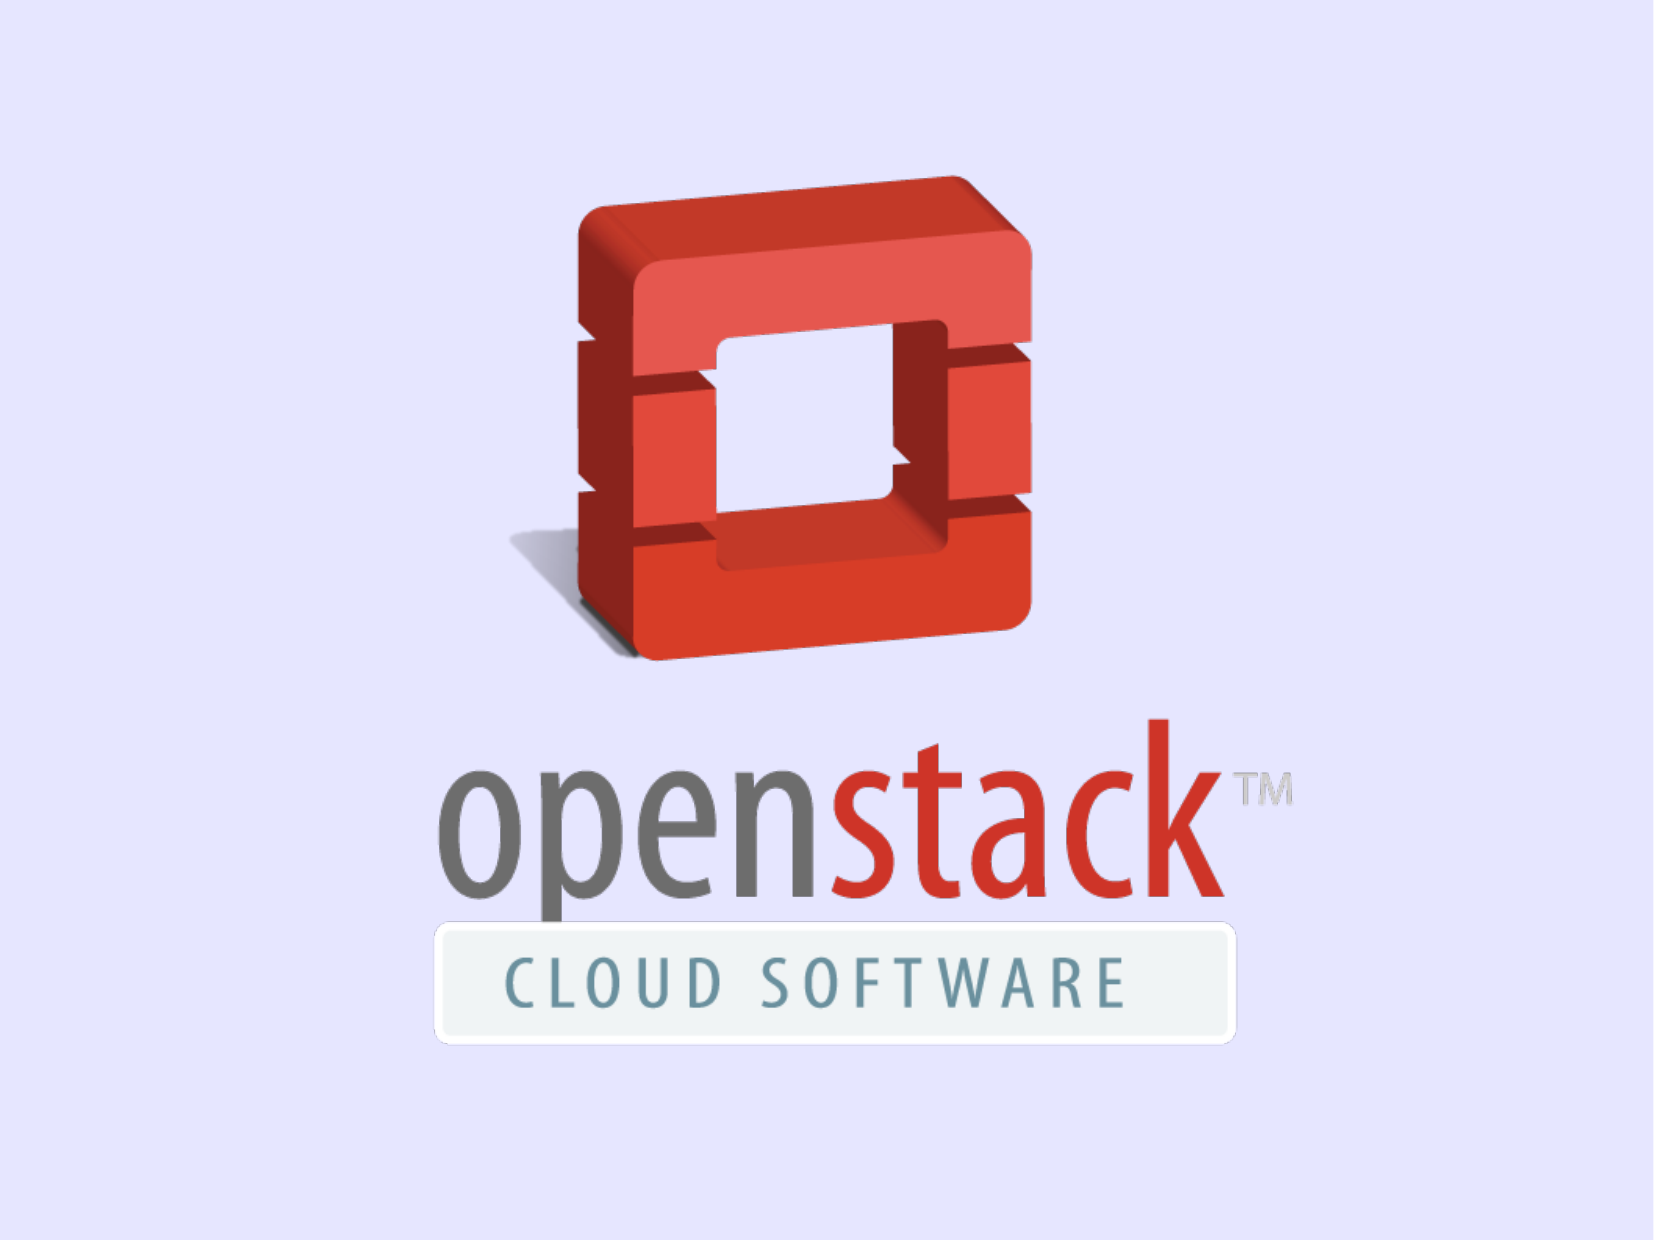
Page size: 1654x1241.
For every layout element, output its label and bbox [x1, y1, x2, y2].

picture [238, 141, 1489, 1080]
